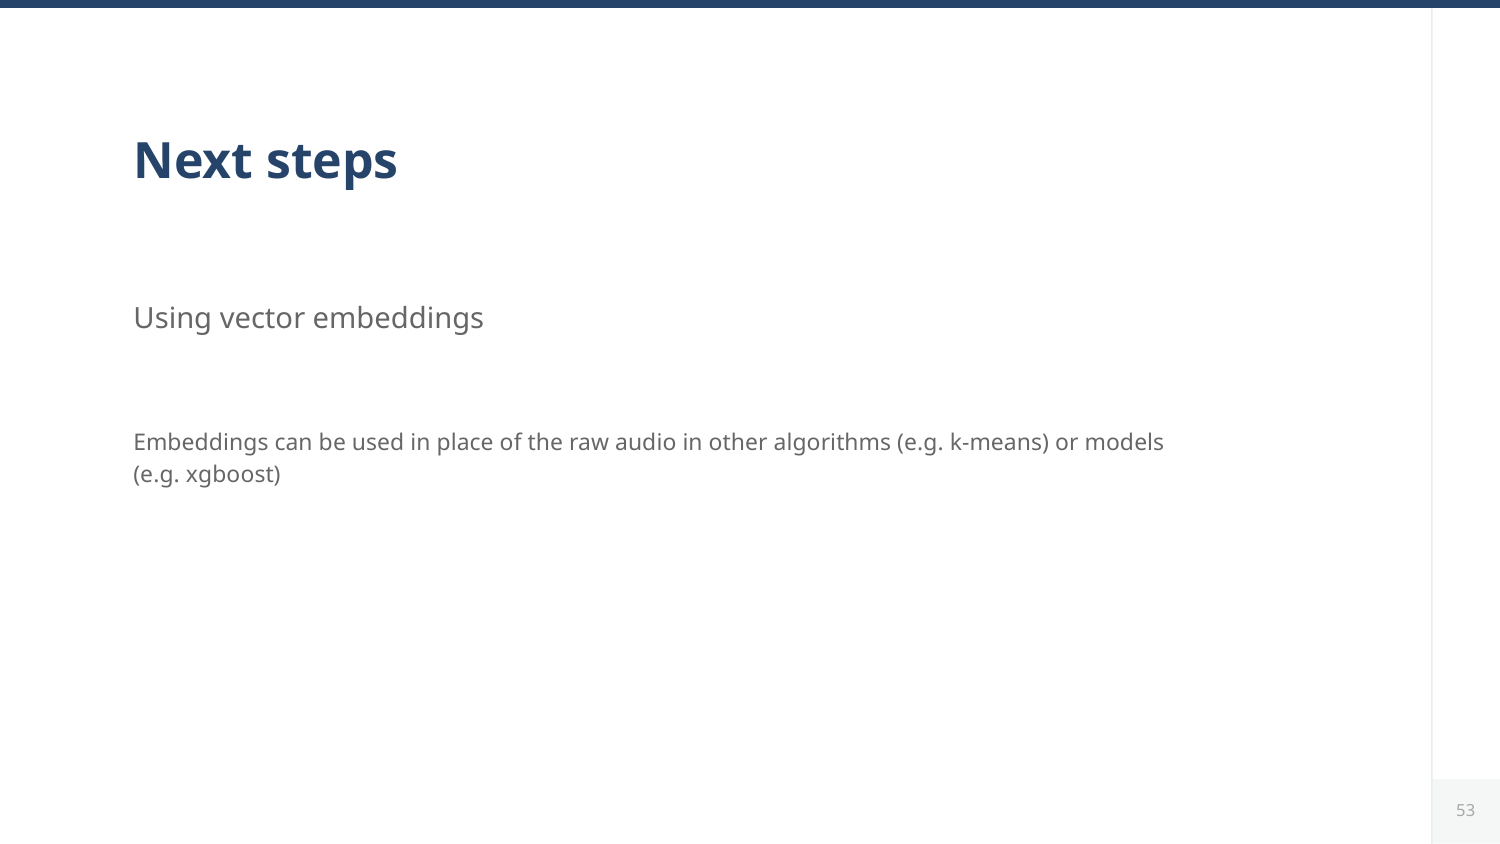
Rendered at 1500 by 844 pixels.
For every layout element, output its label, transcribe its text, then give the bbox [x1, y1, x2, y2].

title Next steps [118, 113, 1432, 284]
list Embeddings can be used in place of the raw audio in other algorithms (e.g. k-means) or models (e.g. xgboost) [118, 408, 1233, 715]
subtitle Using vector embeddings [118, 284, 1432, 409]
slide_number <number> [1400, 779, 1491, 844]
